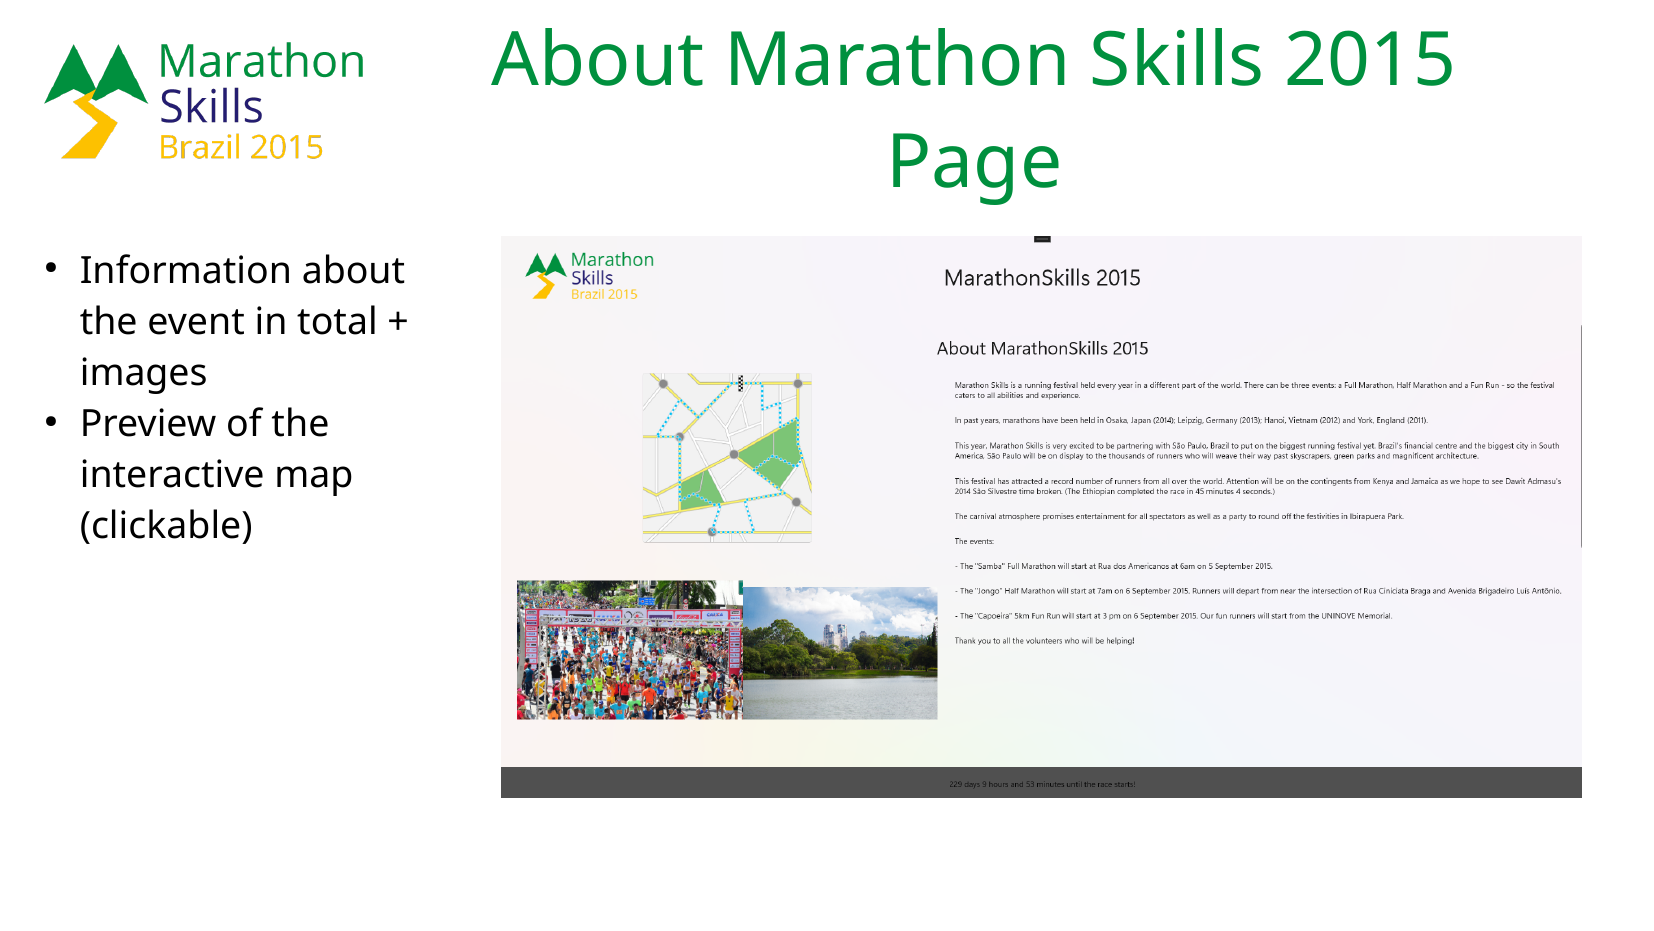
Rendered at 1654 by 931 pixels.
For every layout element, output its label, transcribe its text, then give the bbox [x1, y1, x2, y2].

title About Marathon Skills 2015 Page [413, 1, 1536, 213]
picture [29, 29, 384, 173]
text_box Information about the event in total + images Preview of the interactive map (clickable) [29, 236, 443, 827]
picture [501, 236, 1582, 798]
